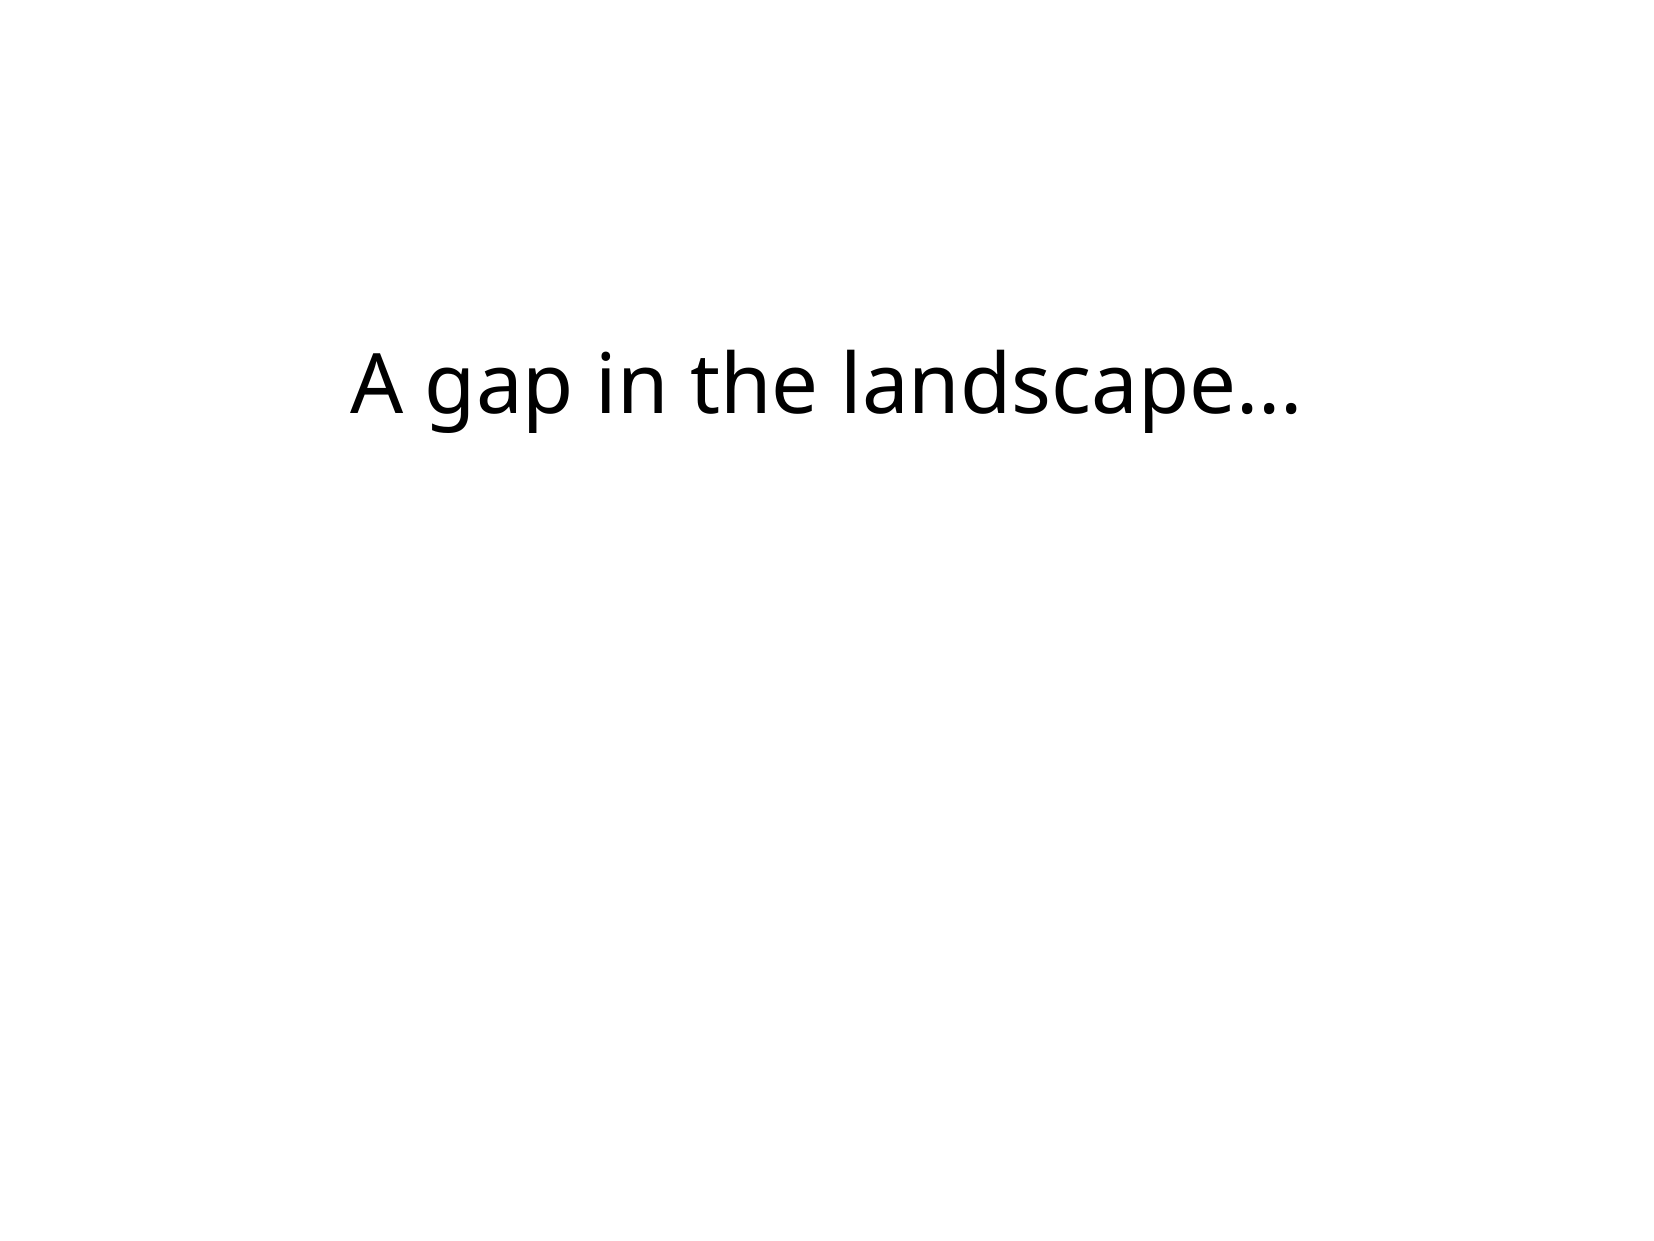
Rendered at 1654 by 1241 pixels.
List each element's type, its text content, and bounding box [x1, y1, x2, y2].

subtitle A gap in the landscape... [82, 290, 1571, 473]
